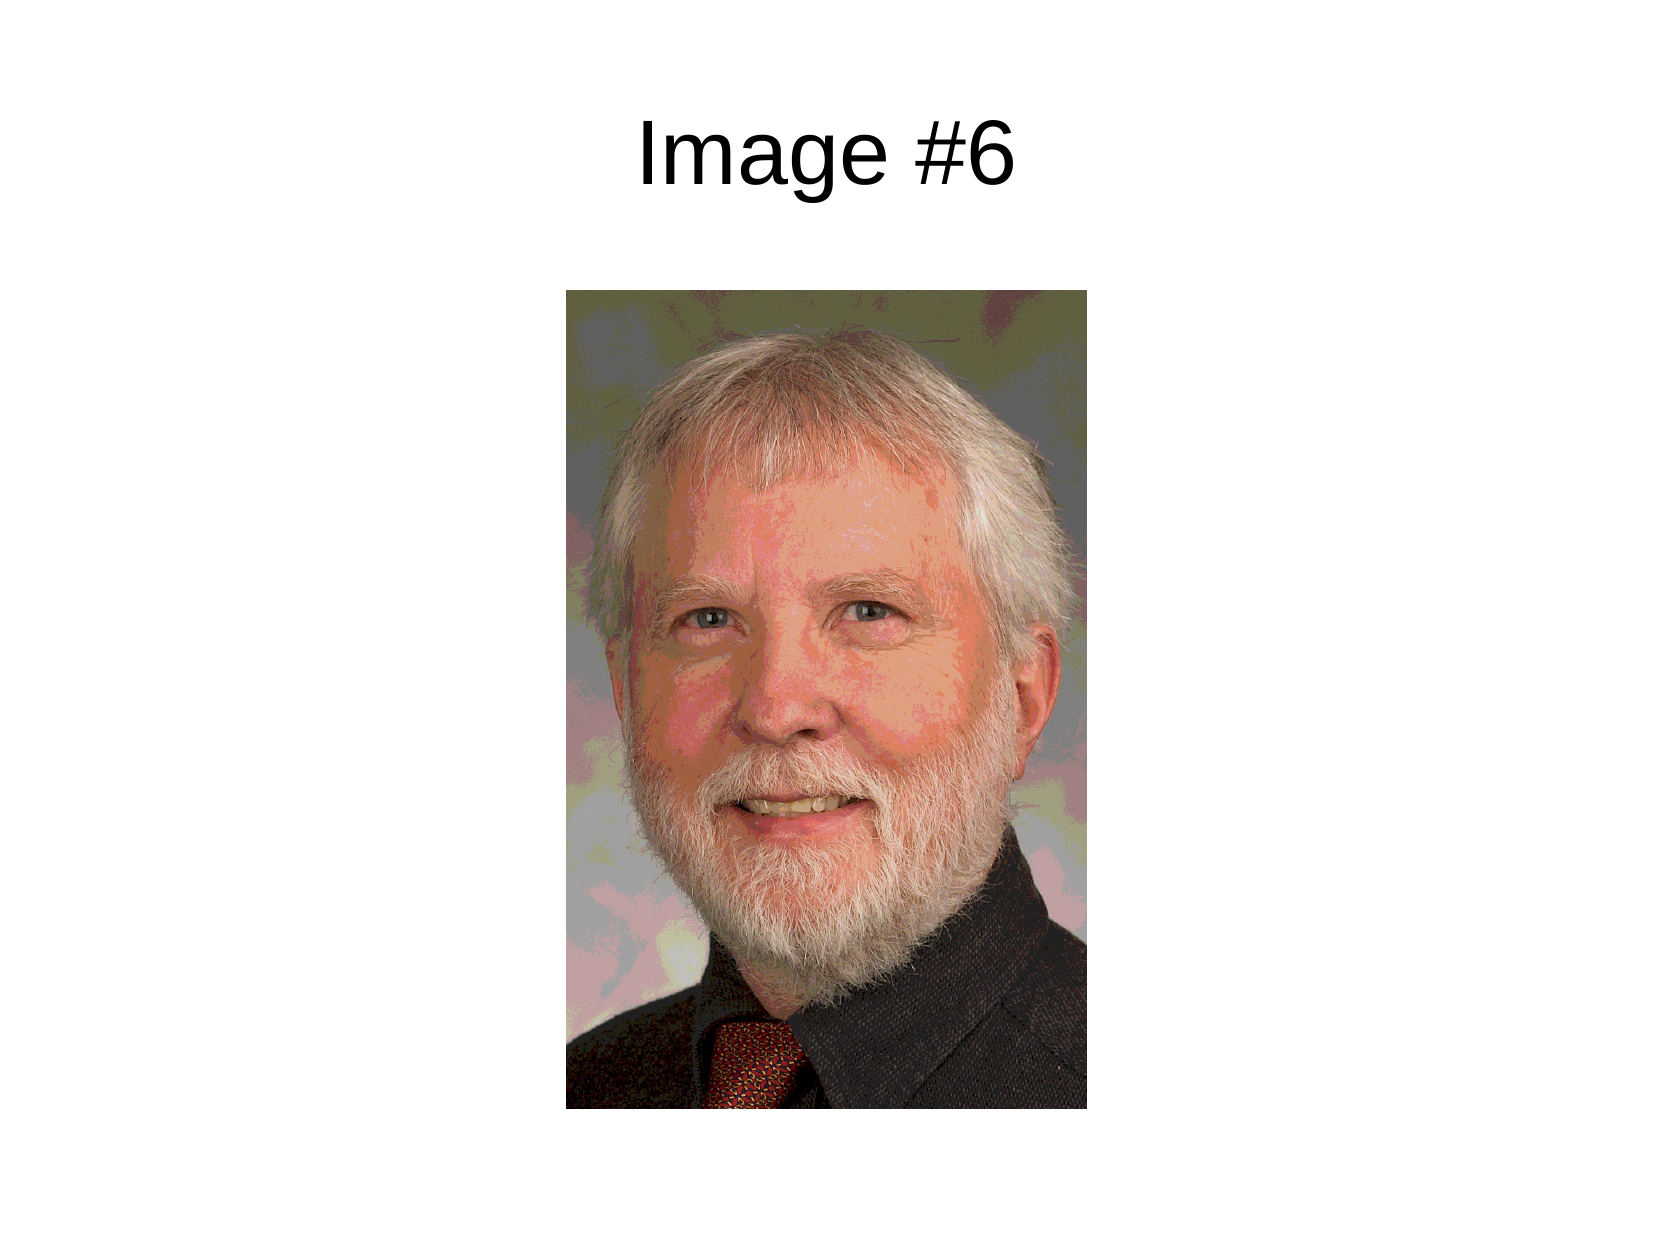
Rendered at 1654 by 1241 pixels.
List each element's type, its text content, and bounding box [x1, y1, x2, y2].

title Image #6 [82, 49, 1571, 257]
picture [566, 290, 1087, 1109]
